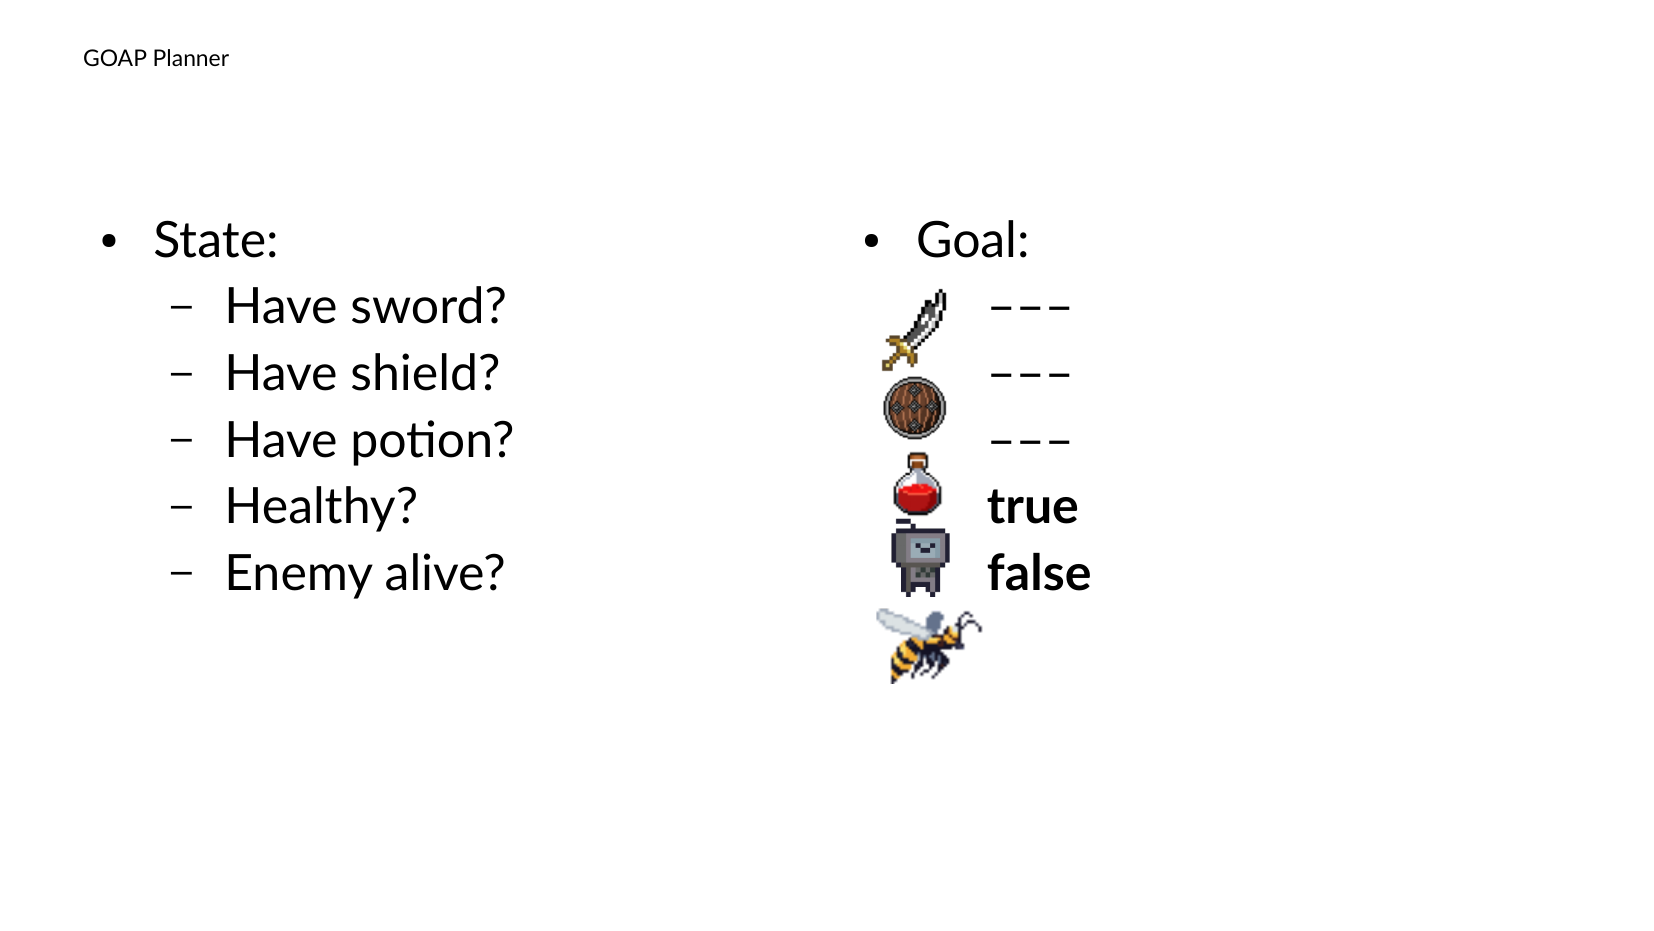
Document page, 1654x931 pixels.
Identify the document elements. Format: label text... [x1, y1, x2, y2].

list State: Have sword? Have shield? Have potion? Healthy? Enemy alive? [82, 217, 809, 839]
picture [856, 269, 984, 684]
title GOAP Planner [83, 0, 1571, 119]
list Goal: ––– ––– ––– true false [845, 217, 1572, 839]
